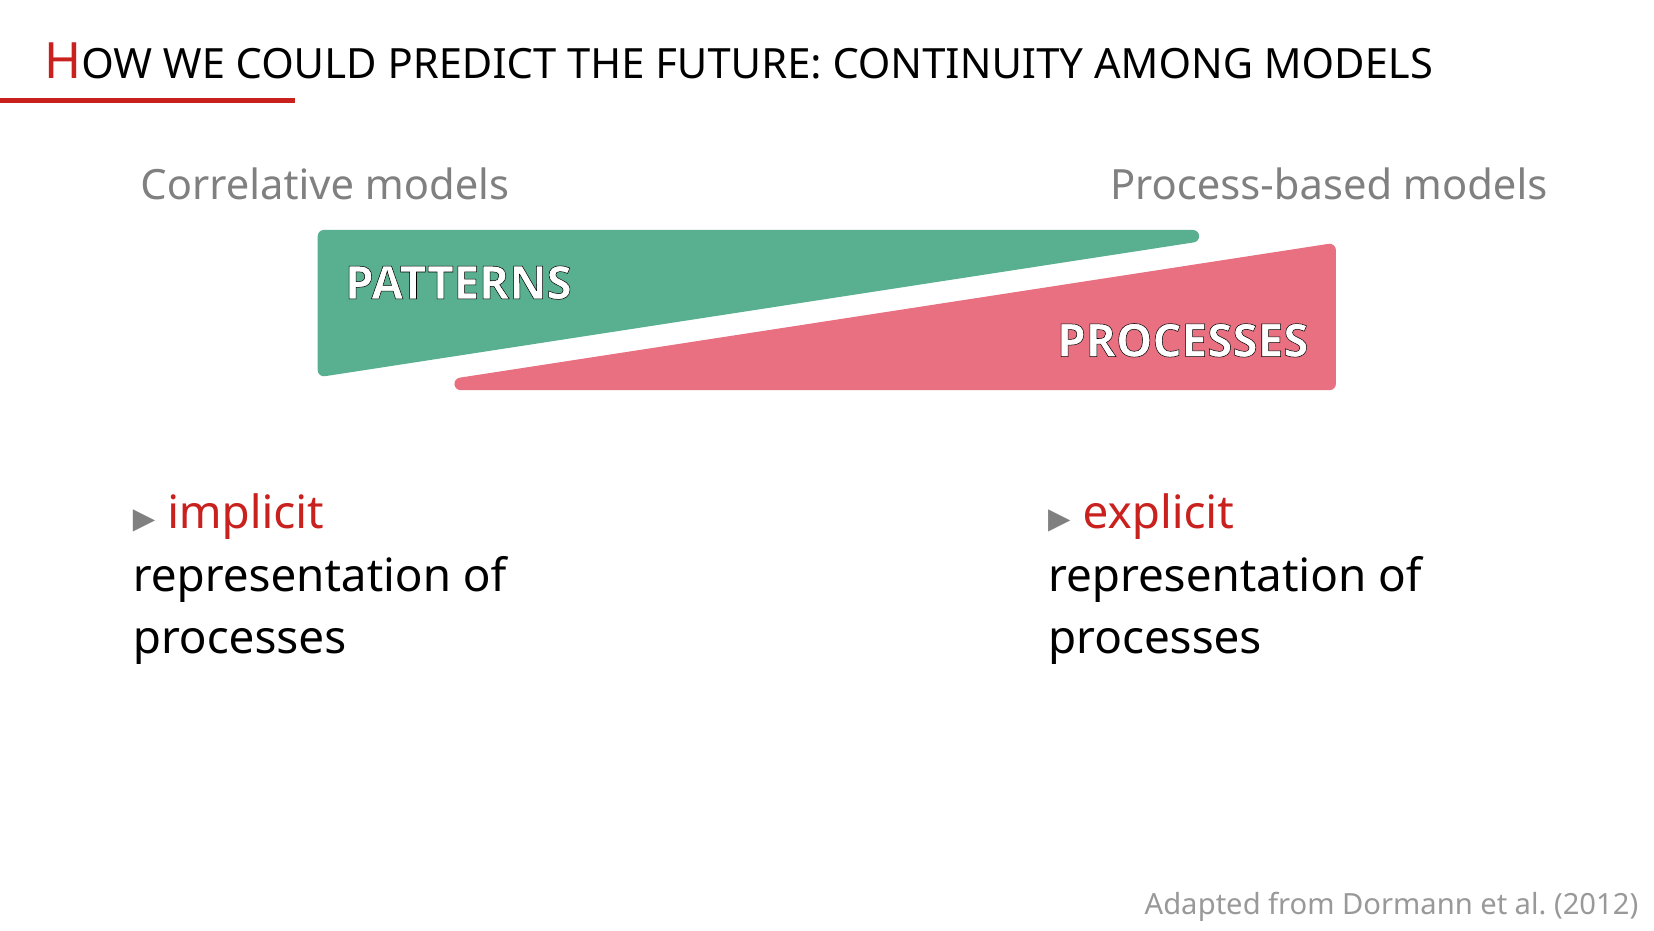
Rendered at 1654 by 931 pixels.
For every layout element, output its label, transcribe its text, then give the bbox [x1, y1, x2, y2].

text_box ▶ implicit representation of processes [118, 472, 650, 800]
text_box ▶ explicit representation of processes [1033, 472, 1565, 800]
text_box PROCESSES [460, 250, 1330, 384]
text_box PATTERNS [323, 236, 1193, 371]
text_box Correlative models [88, 147, 562, 220]
text_box HOW WE COULD PREDICT THE FUTURE: CONTINUITY AMONG MODELS [29, 0, 1625, 119]
text_box Adapted from Dormann et al. (2012) [826, 826, 1654, 931]
text_box Process-based models [1092, 147, 1565, 220]
